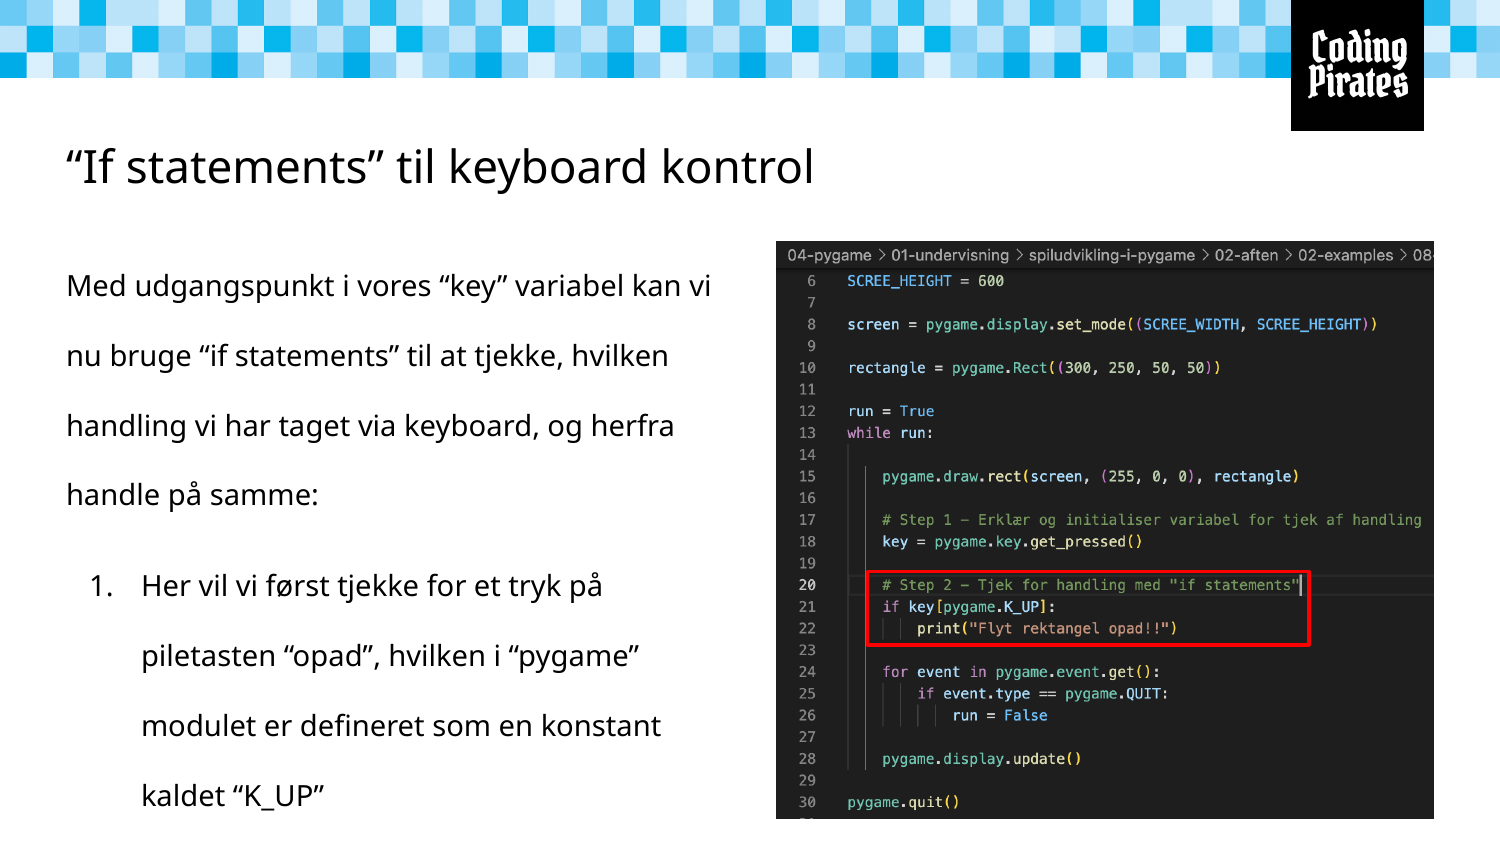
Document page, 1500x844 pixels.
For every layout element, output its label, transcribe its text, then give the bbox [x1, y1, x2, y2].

title “If statements” til keyboard kontrol [51, 123, 1223, 217]
picture [0, 0, 1056, 78]
list Med udgangspunkt i vores “key” variabel kan vi nu bruge “if statements” til at tjekke, hvilken handling vi har taget via keyboard, og herfra handle på samme: Her vil vi først tjekke for et tryk på piletasten “opad”, hvilken i “pygame” modulet er defineret som en konstant kaldet “K_UP” [51, 216, 752, 832]
picture [776, 241, 1434, 819]
picture [1291, 0, 1424, 131]
